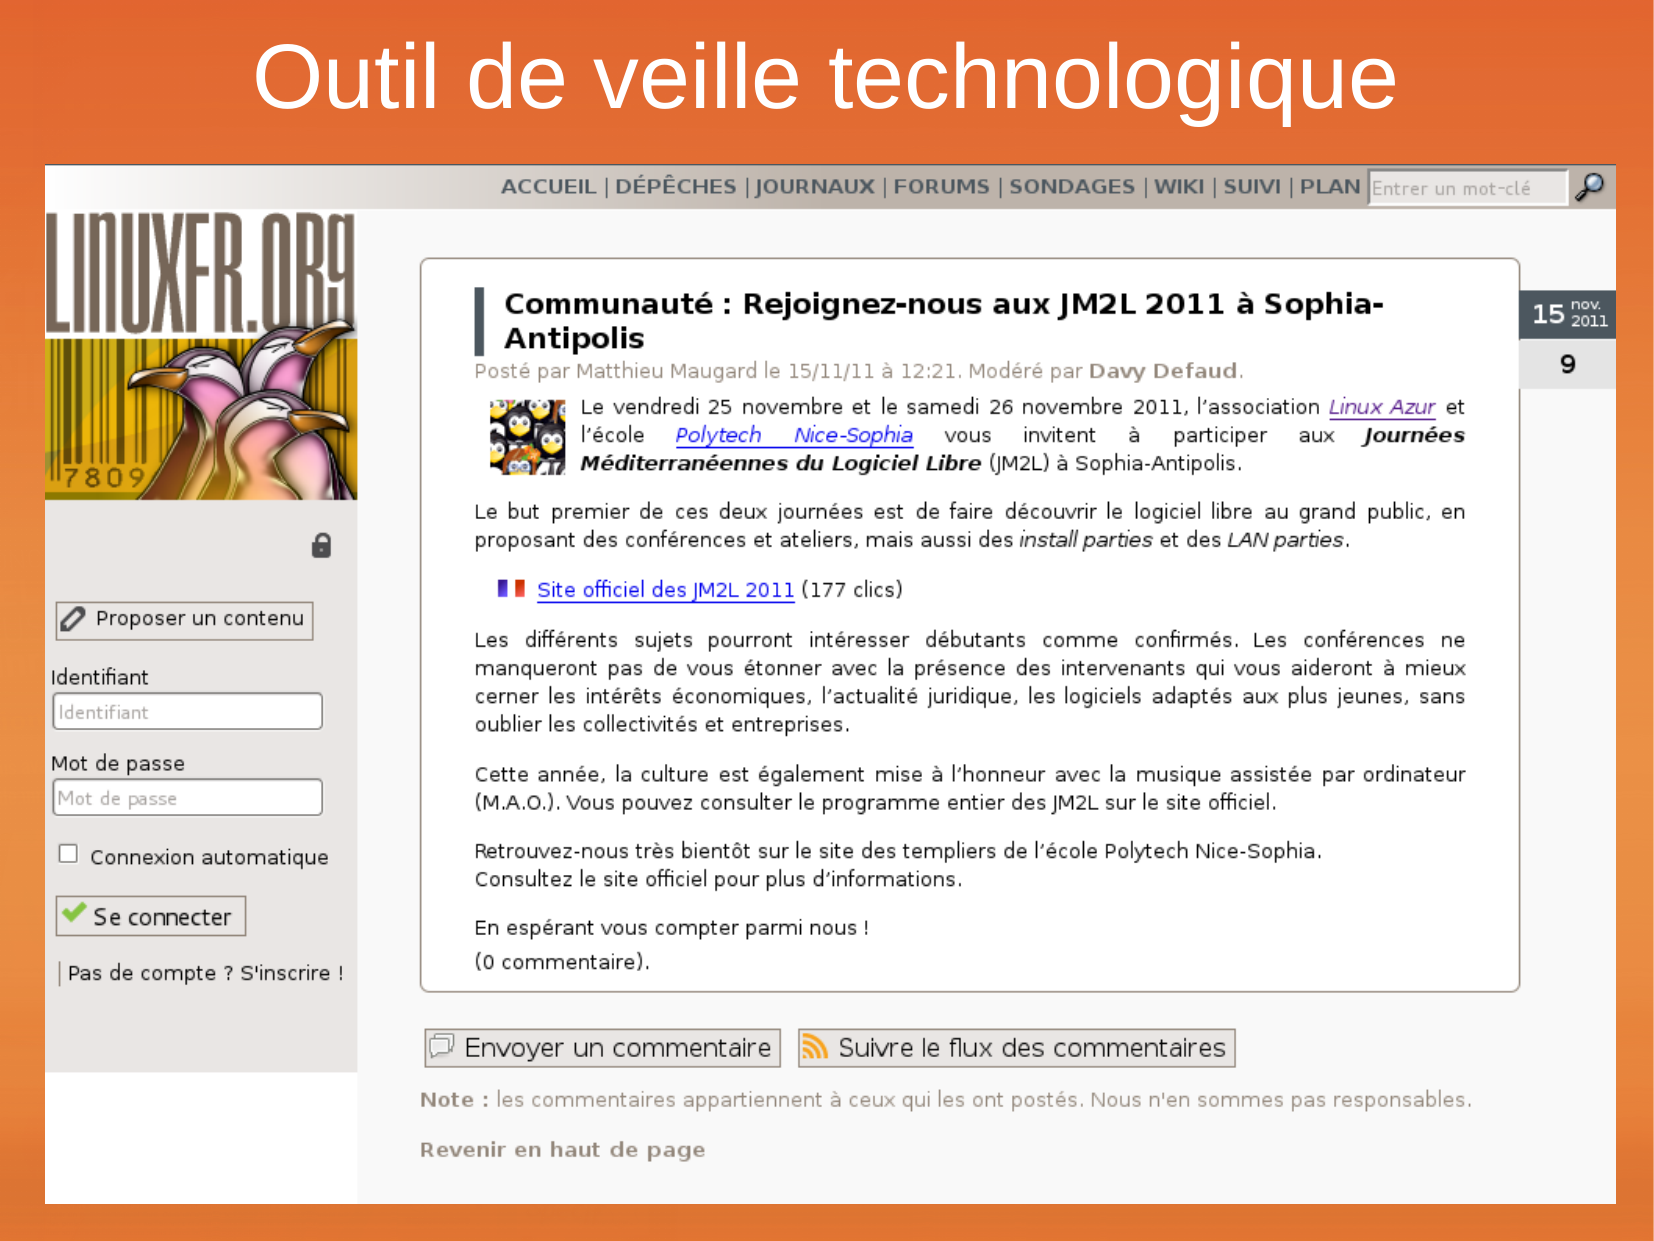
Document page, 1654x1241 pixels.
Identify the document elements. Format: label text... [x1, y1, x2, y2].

picture [0, 0, 1654, 1241]
title Outil de veille technologique [82, 0, 1571, 164]
